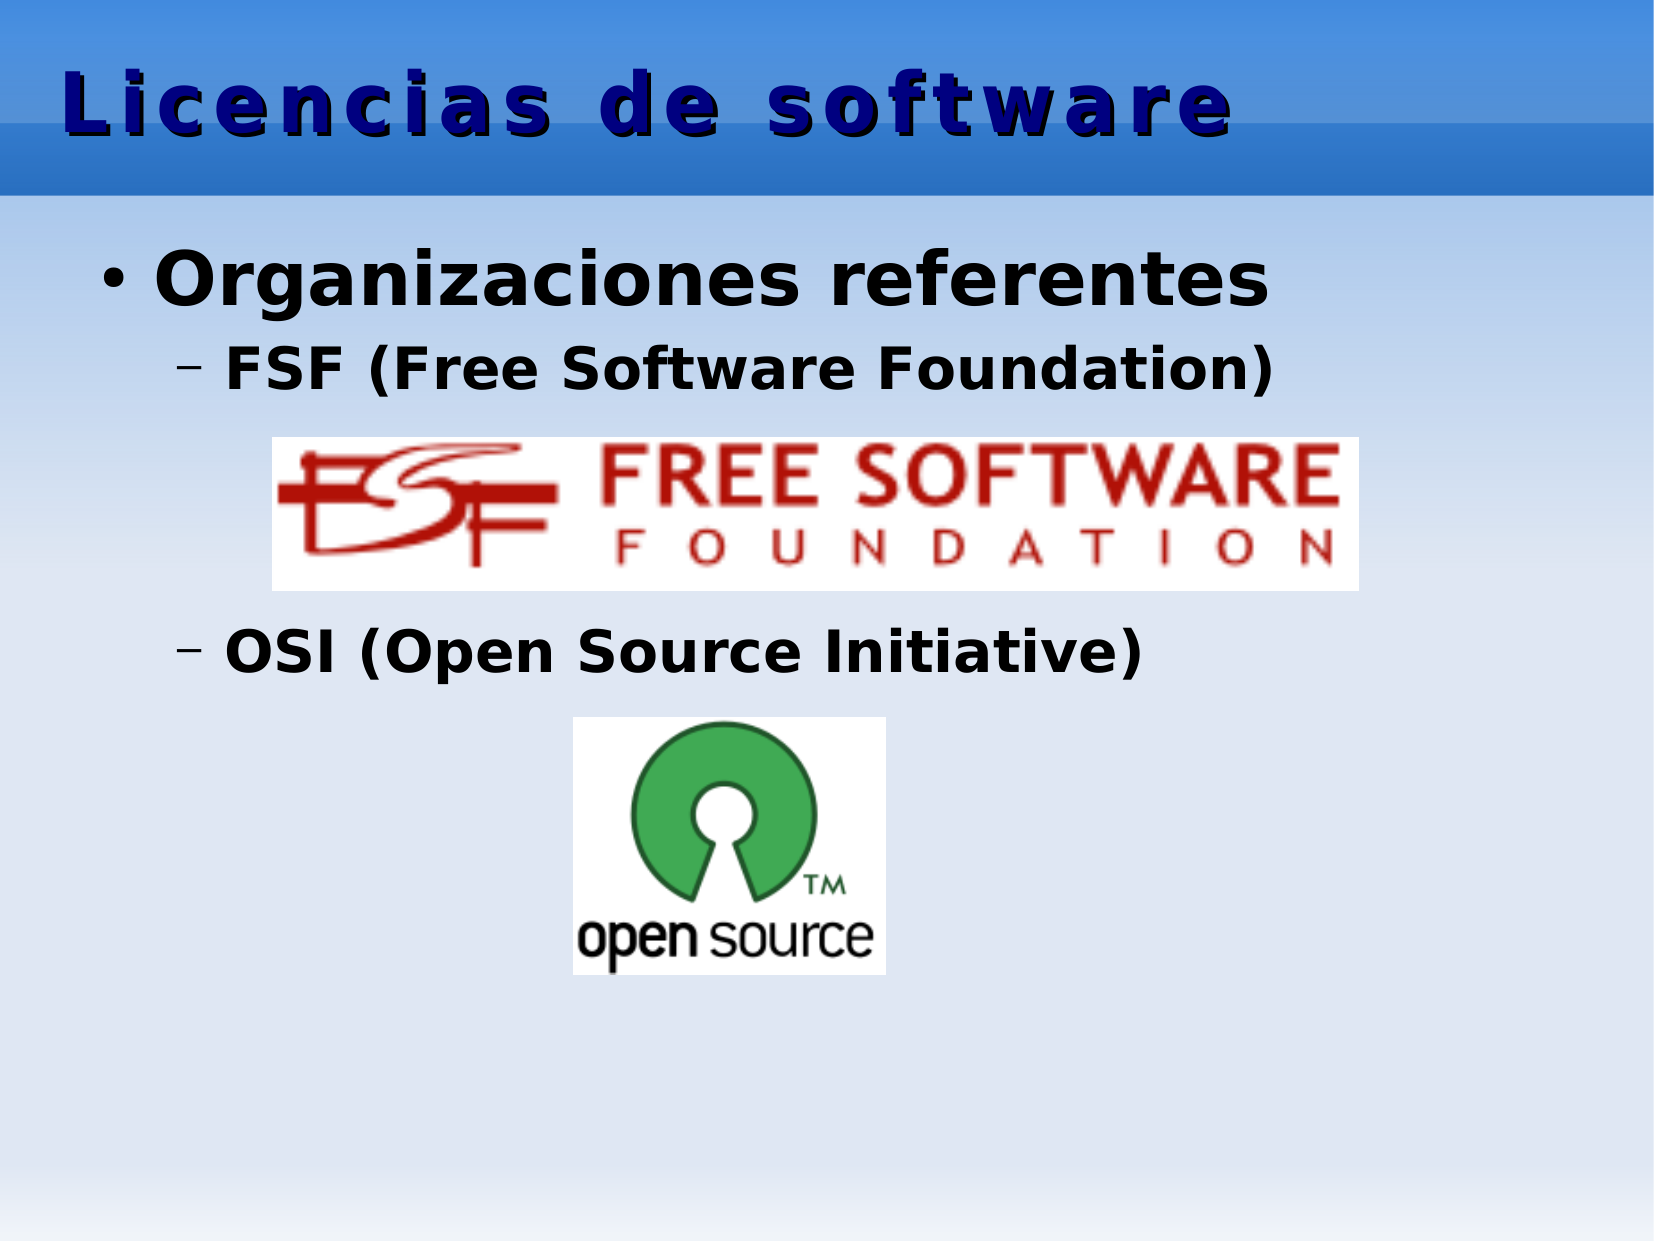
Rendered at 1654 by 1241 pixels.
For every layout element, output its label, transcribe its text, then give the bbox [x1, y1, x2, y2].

picture [0, 0, 1654, 1241]
list Organizaciones referentes FSF (Free Software Foundation) OSI (Open Source Initiative) [82, 236, 1565, 1109]
title Licencias de software [59, 29, 1654, 178]
